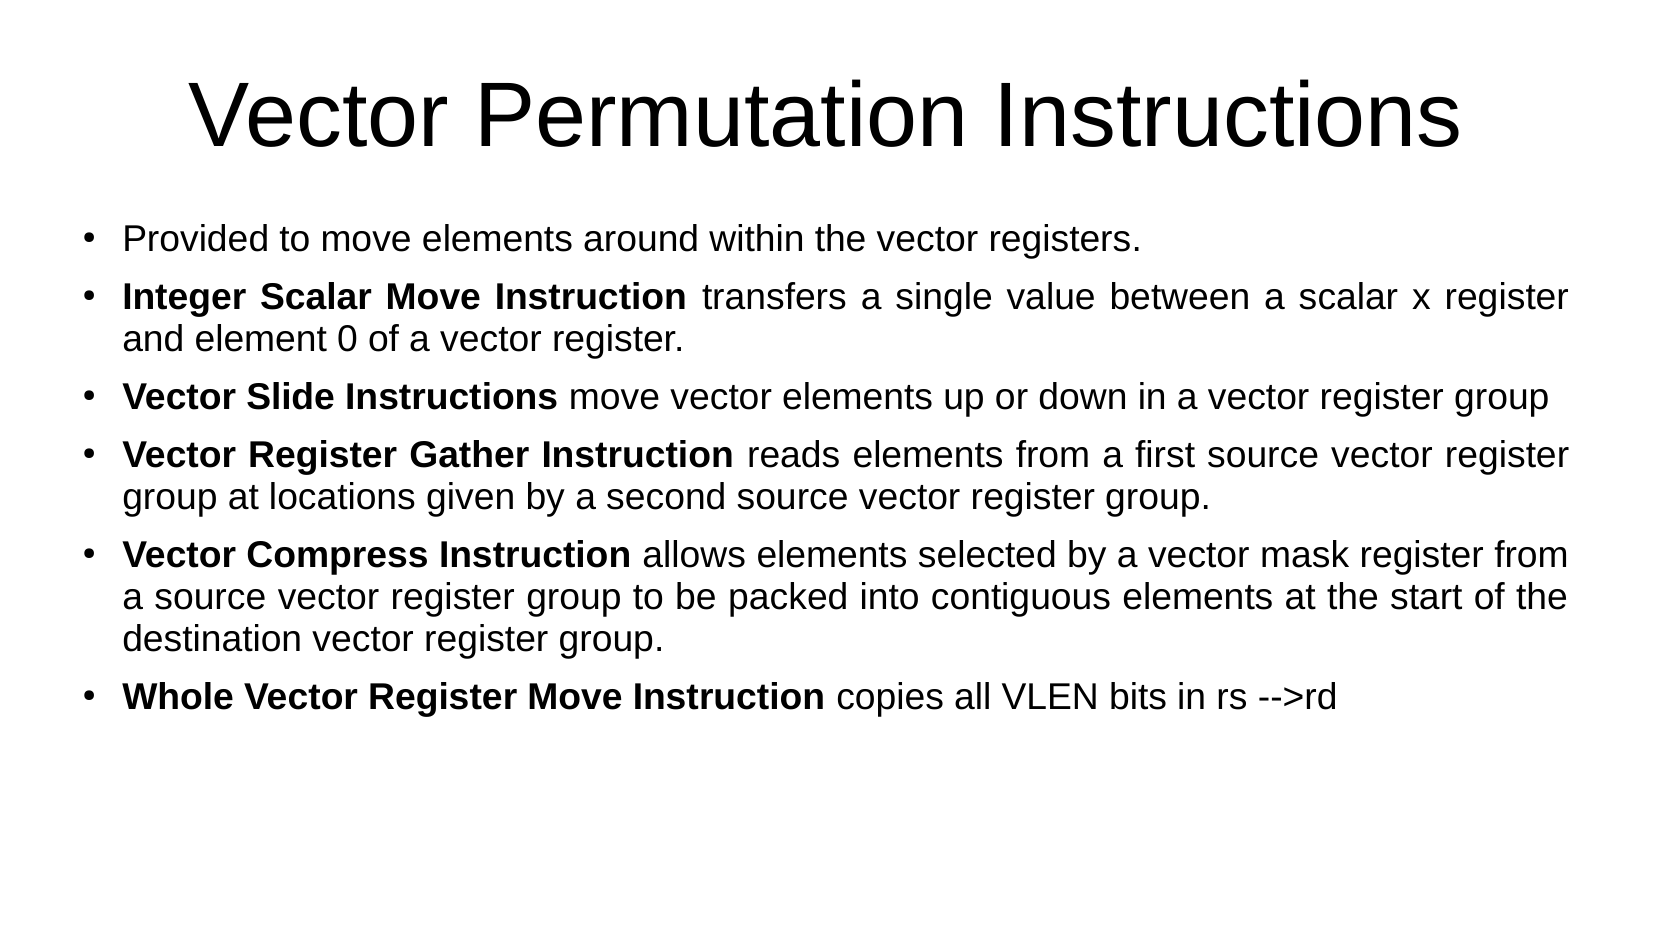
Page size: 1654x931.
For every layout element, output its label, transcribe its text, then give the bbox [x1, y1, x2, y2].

title Vector Permutation Instructions [82, 37, 1571, 193]
list Provided to move elements around within the vector registers. Integer Scalar Move Instruction transfers a single value between a scalar x register and element 0 of a vector register. Vector Slide Instructions move vector elements up or down in a vector register group Vector Register Gather Instruction reads elements from a first source vector register group at locations given by a second source vector register group. Vector Compress Instruction allows elements selected by a vector mask register from a source vector register group to be packed into contiguous elements at the start of the destination vector register group. Whole Vector Register Move Instruction copies all VLEN bits in rs -->rd [82, 217, 1571, 758]
